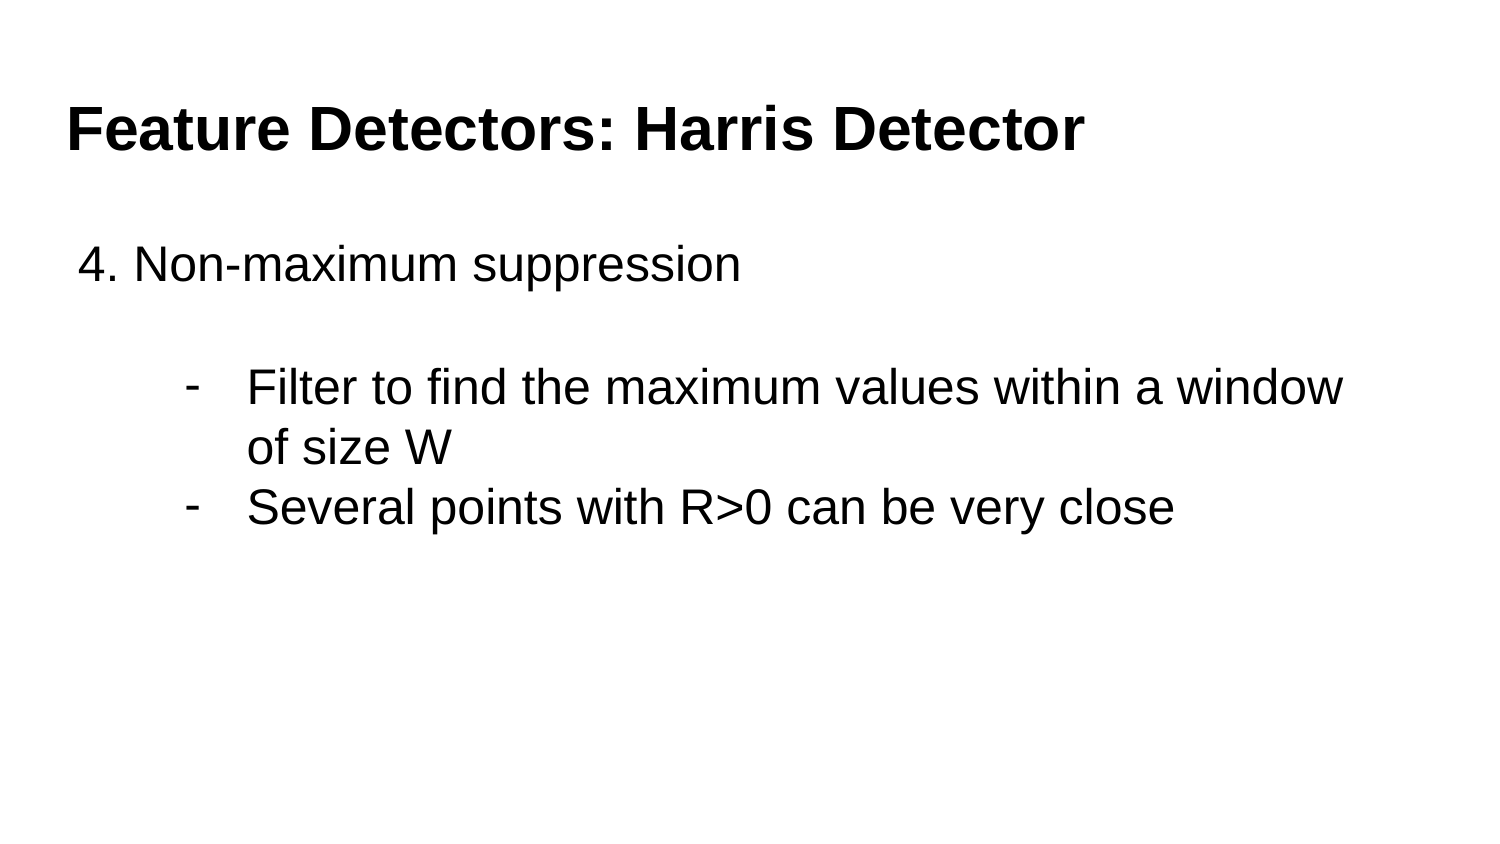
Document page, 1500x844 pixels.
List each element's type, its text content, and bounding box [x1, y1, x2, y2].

title Feature Detectors: Harris Detector [51, 72, 1449, 167]
text_box 4. Non-maximum suppression [63, 216, 1045, 331]
text_box Filter to find the maximum values within a window of size W Several points with R>0 can be very close [156, 339, 1374, 493]
